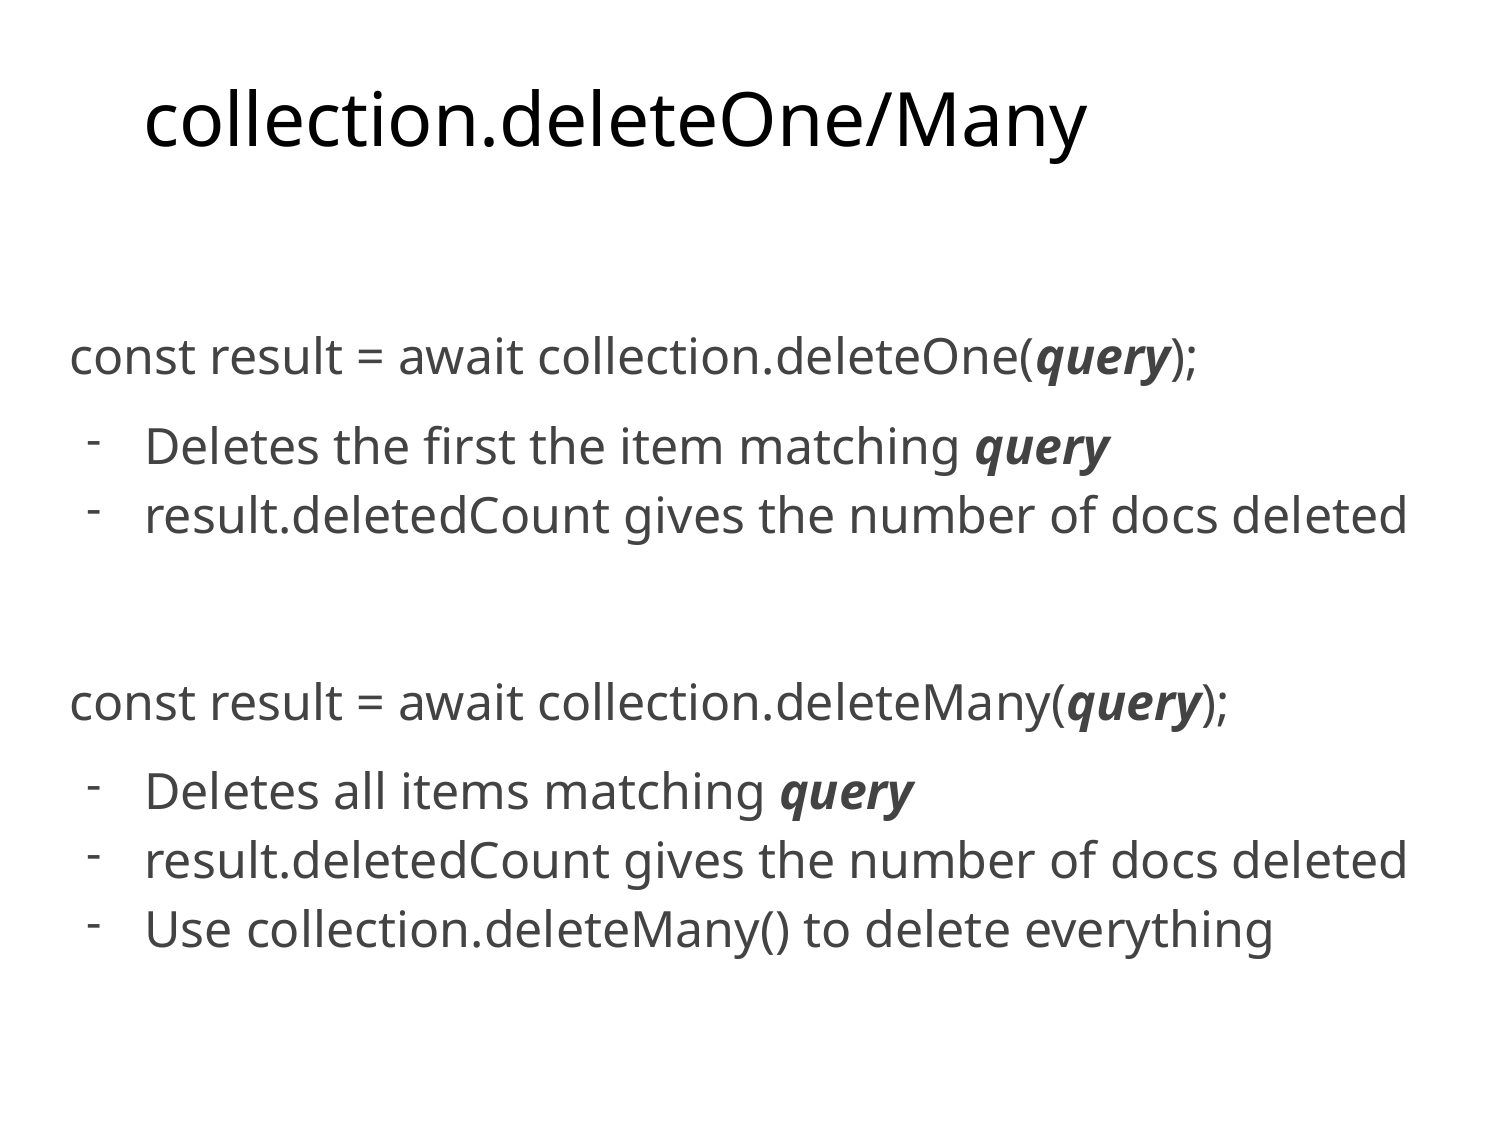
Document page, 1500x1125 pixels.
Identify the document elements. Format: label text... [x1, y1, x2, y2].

list const result = await collection.deleteMany(query); Deletes all items matching query result.deletedCount gives the number of docs deleted Use collection.deleteMany() to delete everything [54, 646, 1474, 1029]
list const result = await collection.deleteOne(query); Deletes the first the item matching query result.deletedCount gives the number of docs deleted [54, 300, 1438, 512]
title collection.deleteOne/Many [128, 56, 1372, 183]
